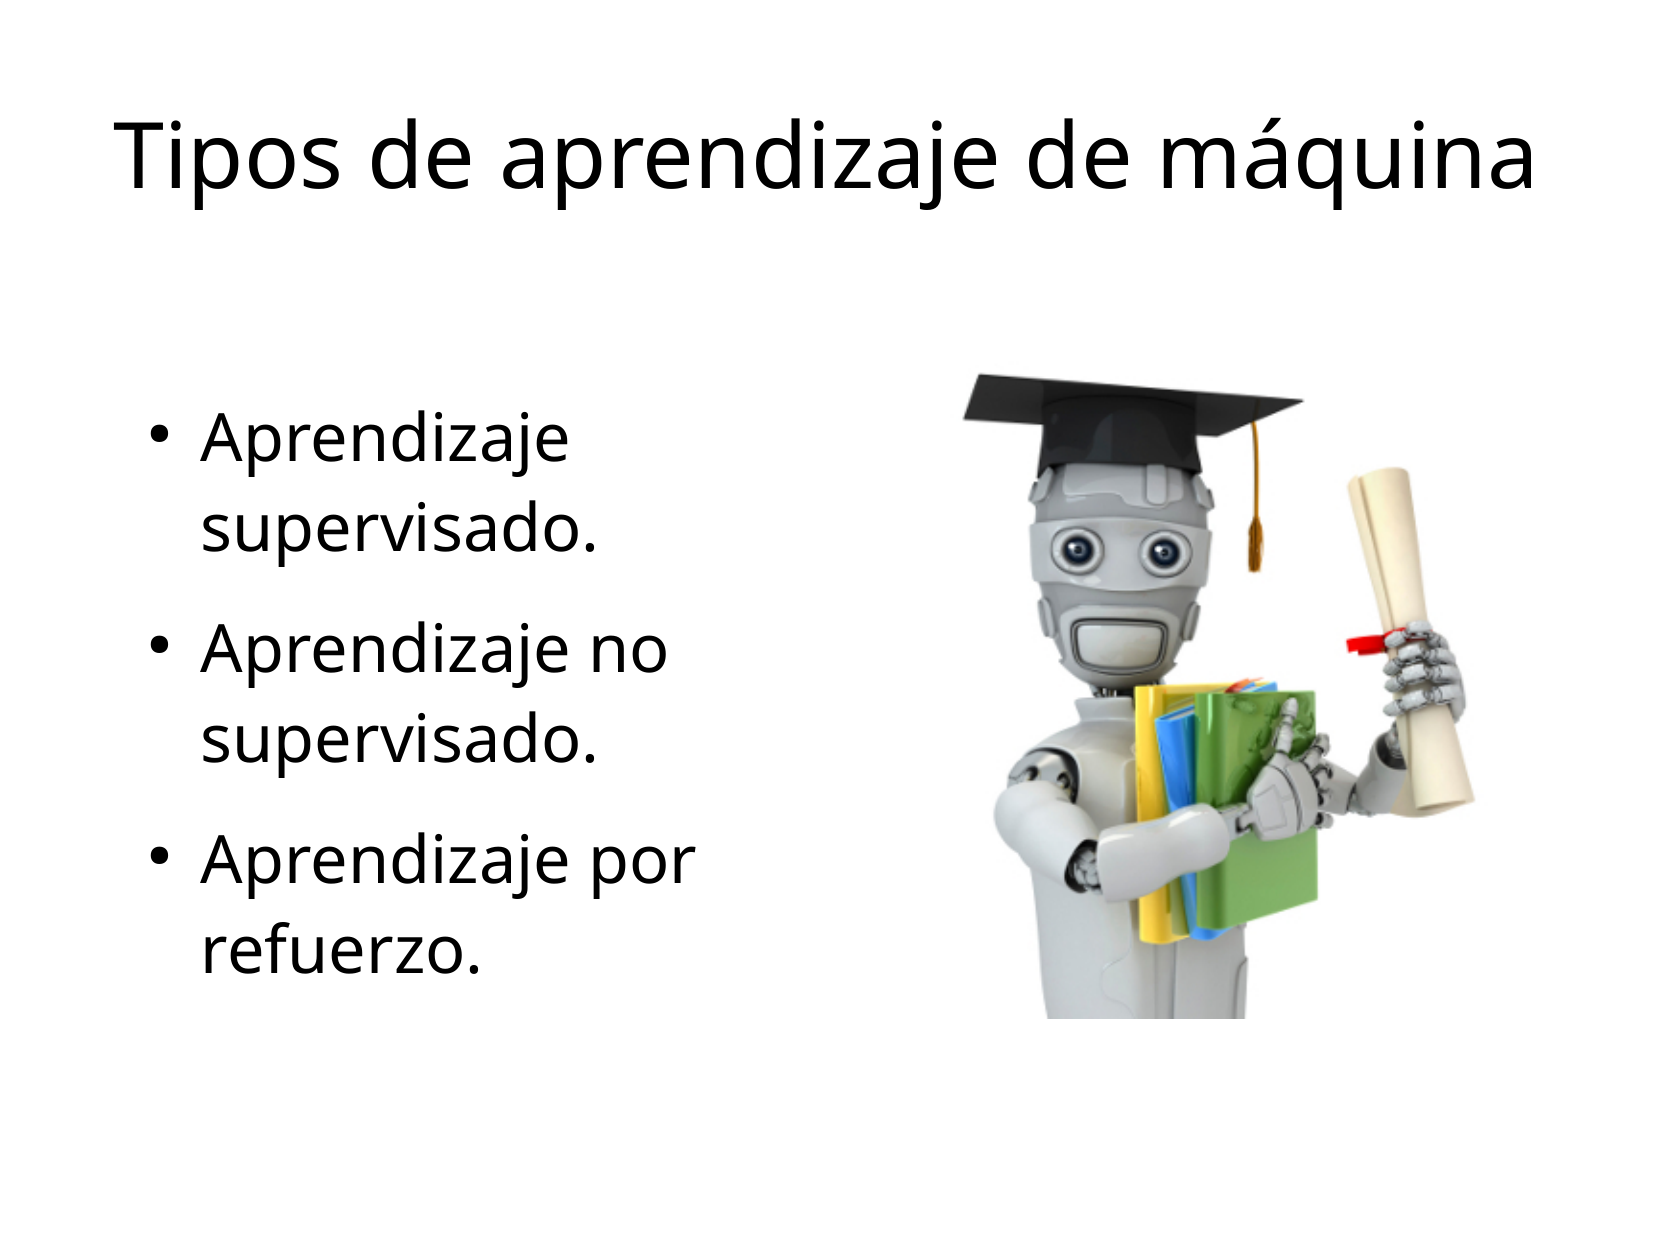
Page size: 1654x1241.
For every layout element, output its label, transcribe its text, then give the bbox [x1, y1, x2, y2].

list Aprendizaje supervisado. Aprendizaje no supervisado. Aprendizaje por refuerzo. [129, 389, 857, 1109]
picture [921, 318, 1512, 1019]
title Tipos de aprendizaje de máquina [82, 49, 1571, 257]
